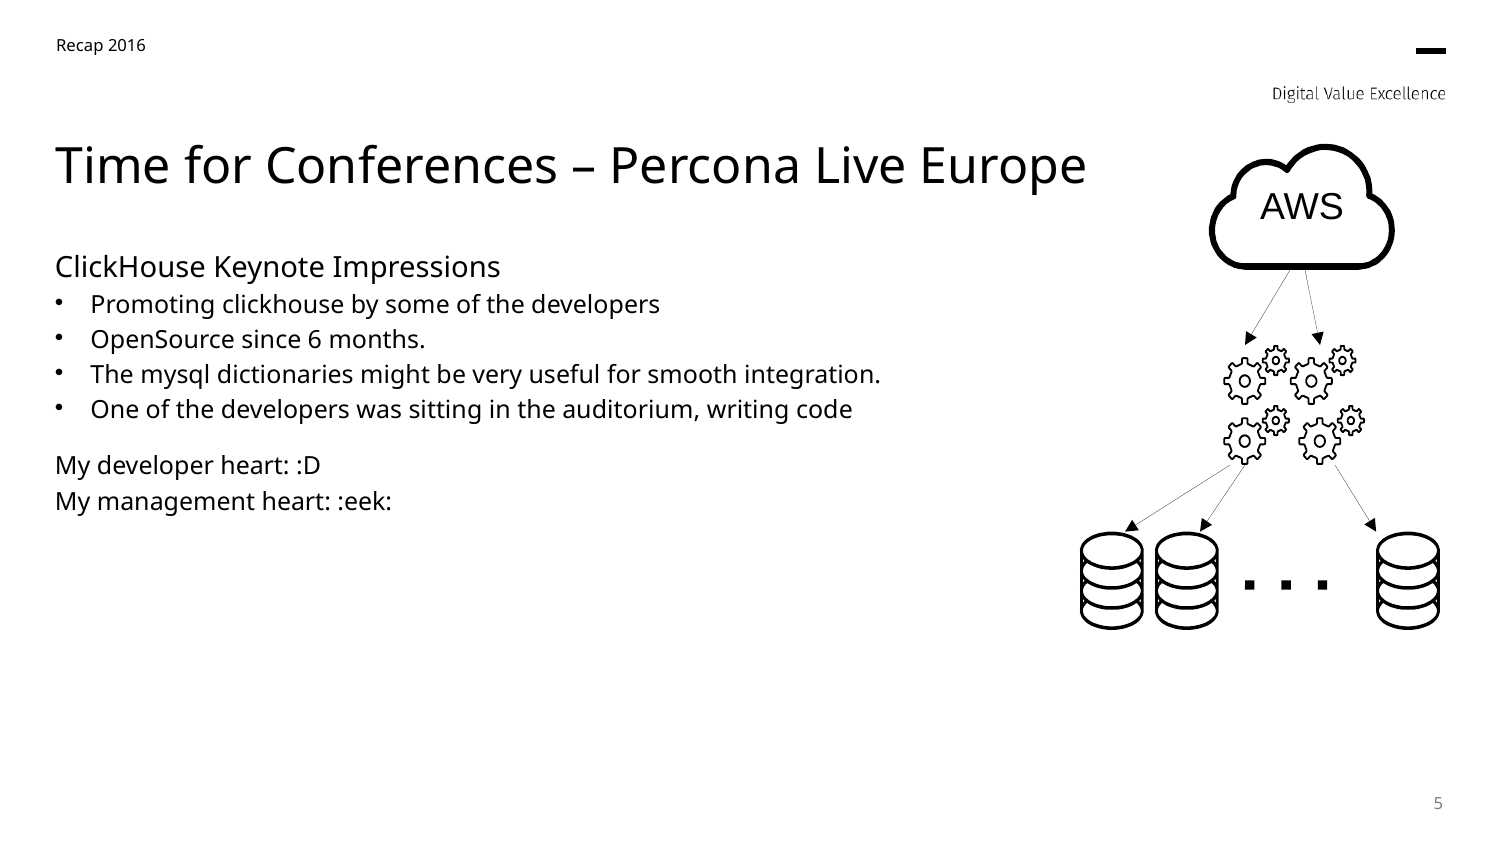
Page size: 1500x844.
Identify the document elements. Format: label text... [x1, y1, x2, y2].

text_box Recap 2016 [44, 29, 1216, 72]
text_box ClickHouse Keynote Impressions Promoting clickhouse by some of the developers OpenSource since 6 months. The mysql dictionaries might be very useful for smooth integration. One of the developers was sitting in the auditorium, writing code [43, 248, 1072, 450]
text_box My developer heart: :D My management heart: :eek: [43, 450, 1072, 757]
text_box [1298, 417, 1342, 465]
text_box [1336, 405, 1365, 437]
text_box [1079, 531, 1144, 630]
text_box [1328, 345, 1357, 377]
text_box [1289, 357, 1333, 405]
text_box [1261, 345, 1290, 377]
text_box AWS [1208, 143, 1395, 270]
text_box Time for Conferences – Percona Live Europe [44, 127, 1455, 226]
text_box [1223, 357, 1267, 405]
text_box [1223, 417, 1267, 465]
text_box Time for Conferences – Percona Live Europe [1216, 150, 1388, 226]
text_box <number> [1104, 782, 1455, 827]
text_box [1261, 405, 1290, 437]
text_box [1154, 531, 1219, 630]
text_box [1376, 531, 1440, 630]
